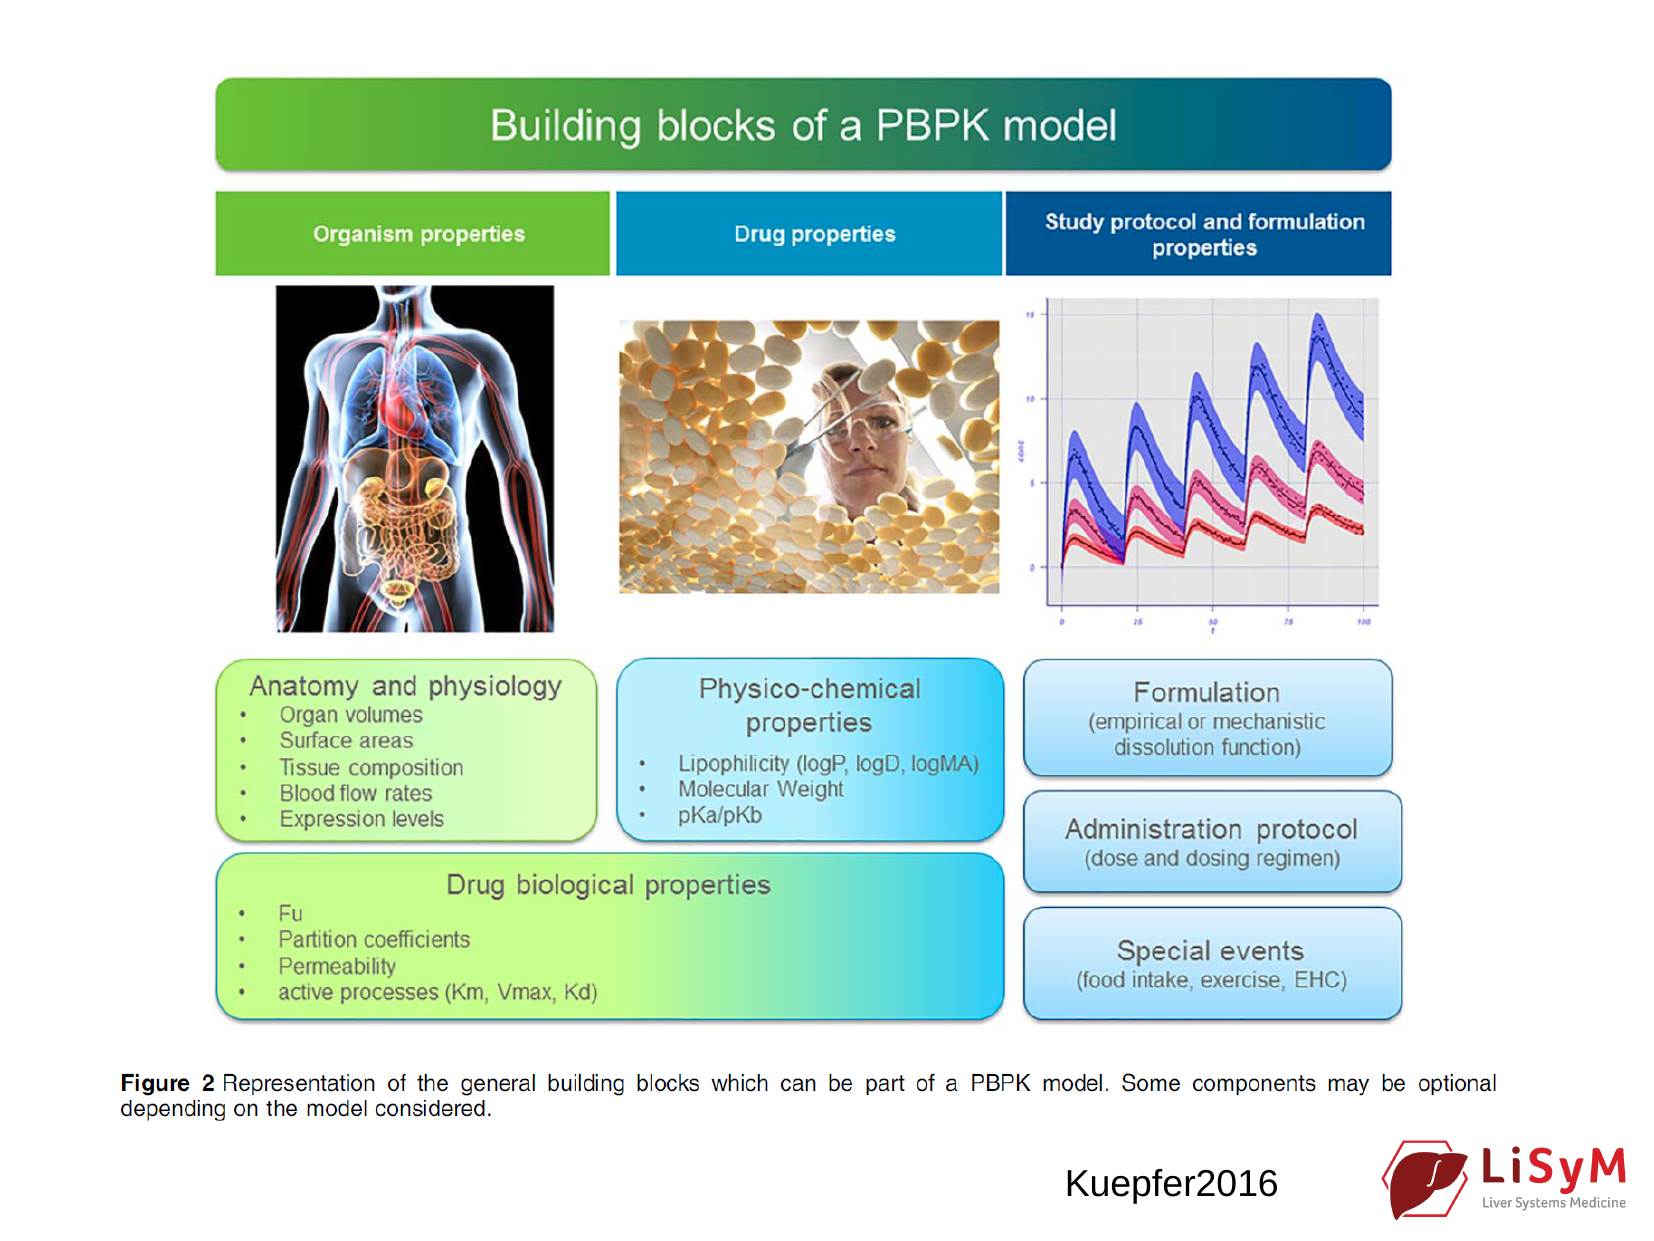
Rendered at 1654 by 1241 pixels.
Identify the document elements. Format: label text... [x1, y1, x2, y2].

text_box Kuepfer2016 [1050, 1155, 1294, 1212]
picture [120, 74, 1496, 1121]
picture [1380, 1139, 1627, 1222]
